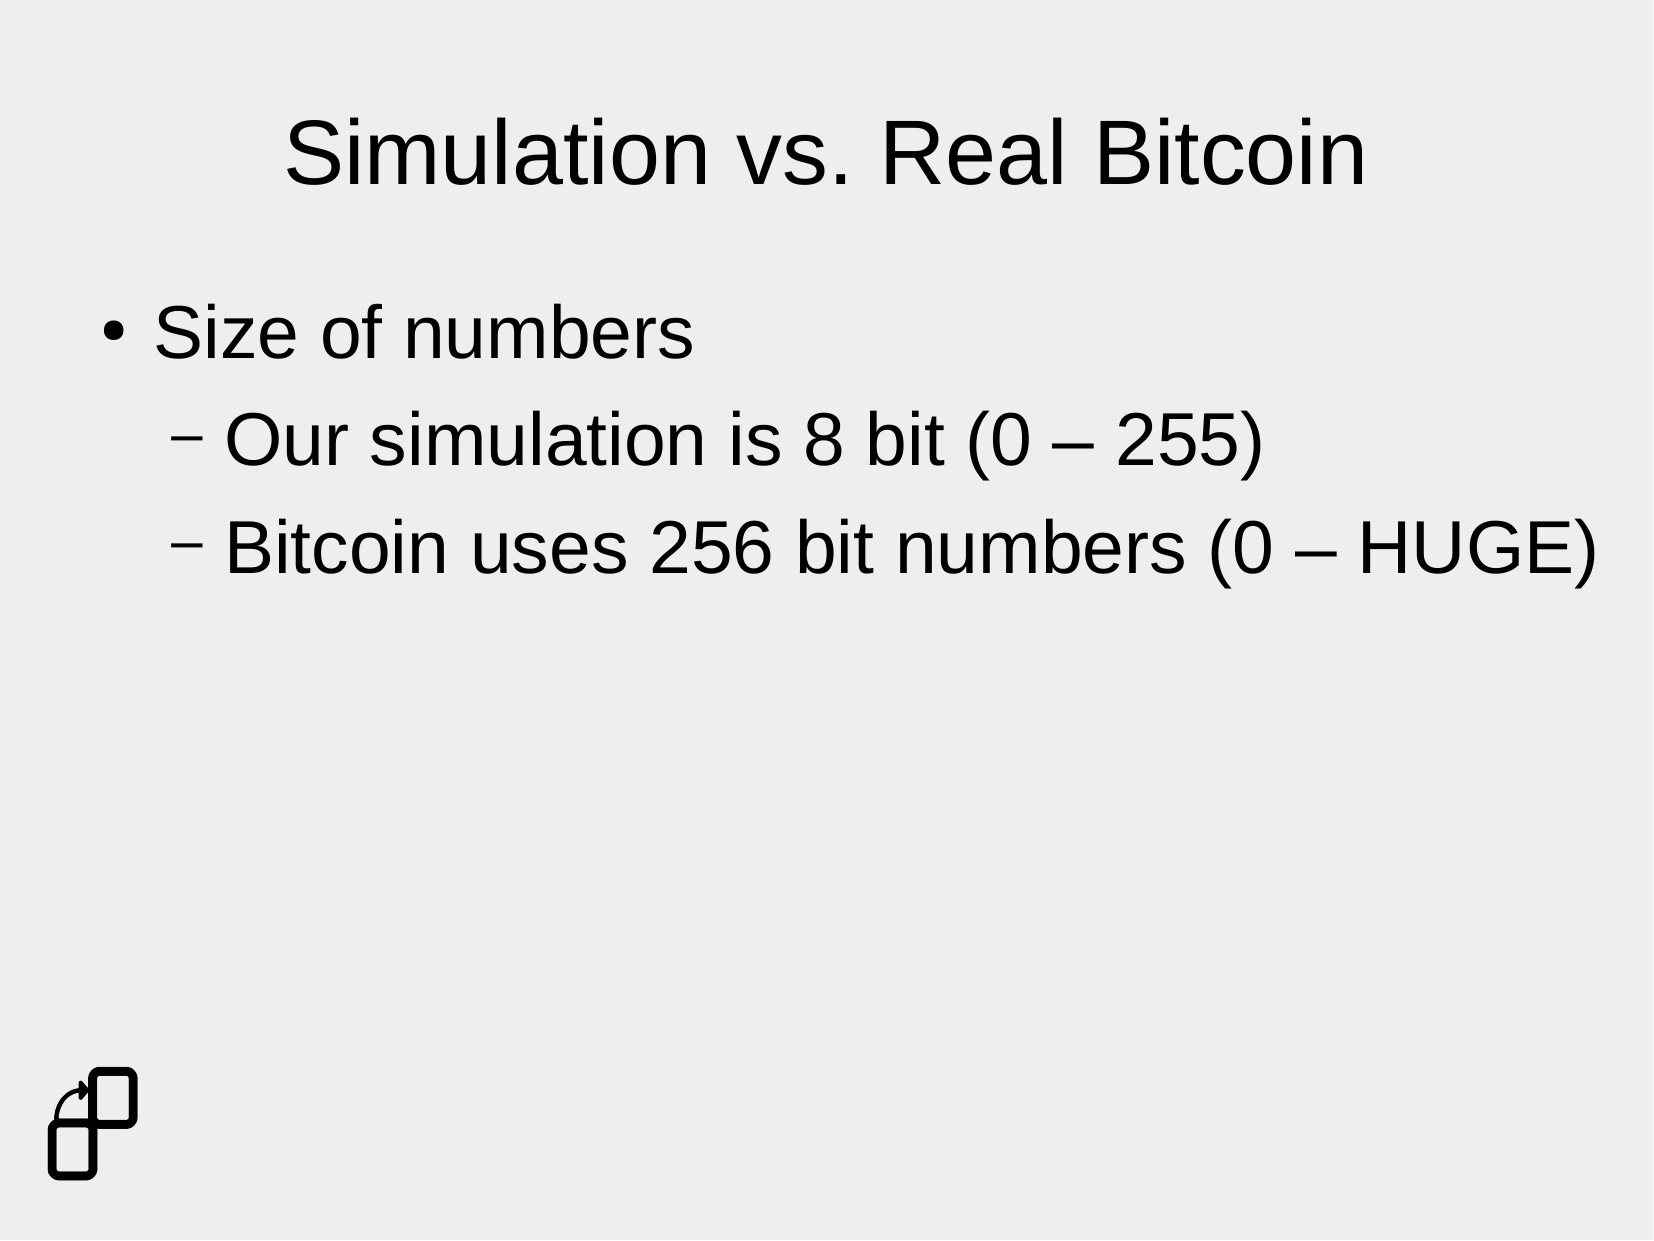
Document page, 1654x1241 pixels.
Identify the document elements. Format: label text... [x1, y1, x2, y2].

title Simulation vs. Real Bitcoin [82, 49, 1571, 257]
list Size of numbers Our simulation is 8 bit (0 – 255) Bitcoin uses 256 bit numbers (0 – HUGE) [82, 290, 1606, 1126]
picture [30, 1062, 153, 1186]
